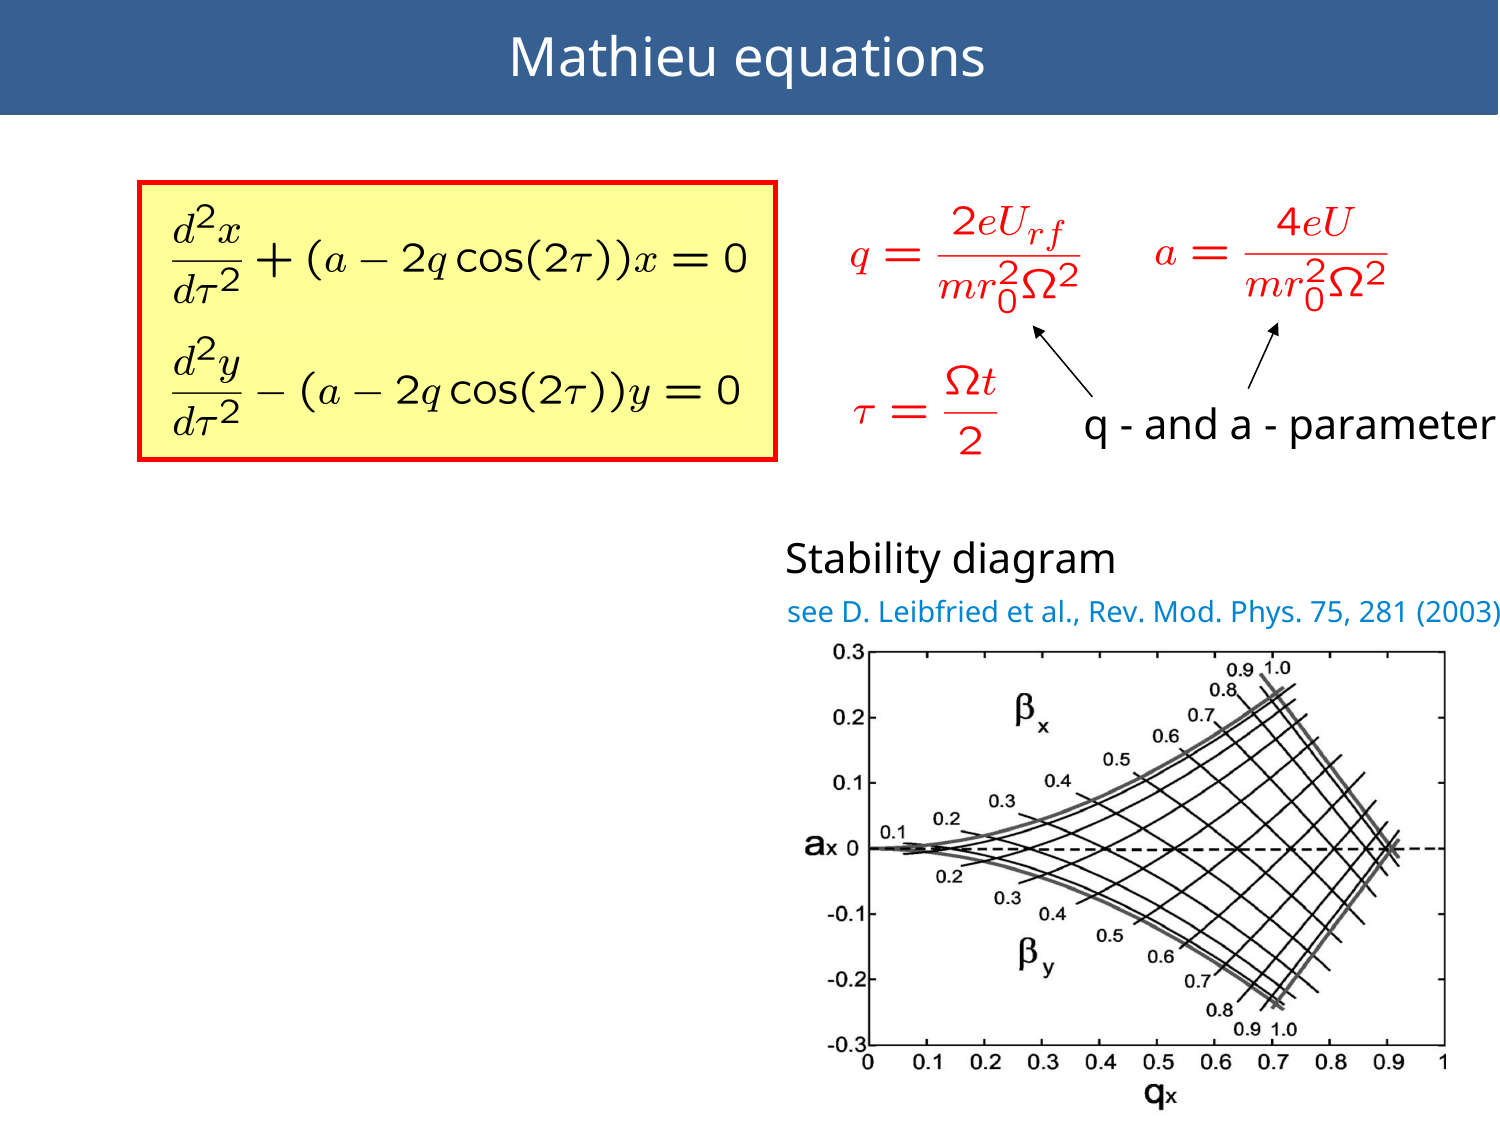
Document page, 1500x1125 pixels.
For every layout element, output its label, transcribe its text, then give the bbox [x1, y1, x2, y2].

picture [849, 205, 1081, 314]
title Mathieu equations [0, 0, 1497, 122]
picture [790, 651, 1467, 1120]
text_box see D. Leibfried et al., Rev. Mod. Phys. 75, 281 (2003) [772, 585, 1500, 651]
picture [170, 335, 741, 436]
picture [853, 364, 999, 456]
text_box [139, 182, 776, 460]
picture [172, 203, 746, 304]
picture [1155, 207, 1389, 312]
text_box Stability diagram [770, 524, 1133, 590]
text_box q - and a - parameter [1068, 389, 1500, 456]
